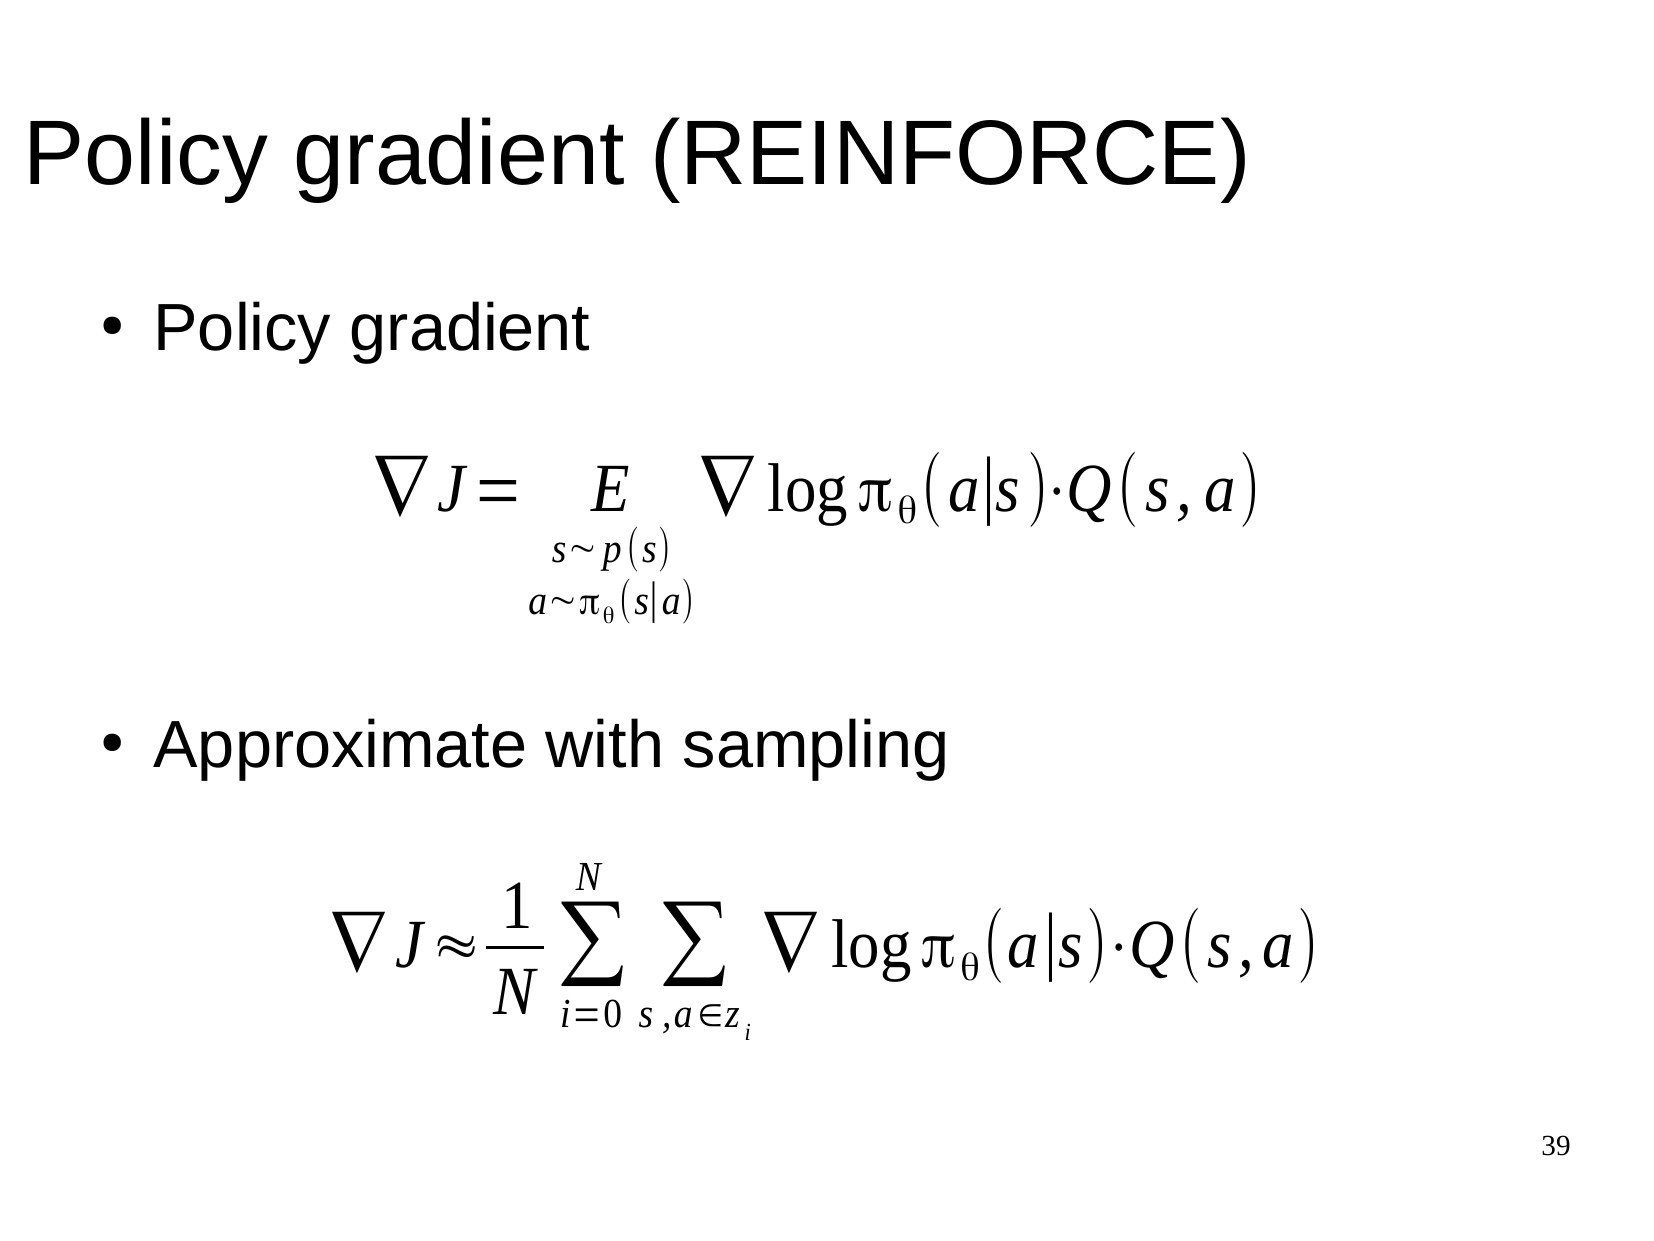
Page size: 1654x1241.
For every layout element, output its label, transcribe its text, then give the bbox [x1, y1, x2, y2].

list Policy gradient Approximate with sampling [82, 290, 1571, 1010]
chart [355, 446, 1274, 627]
chart [312, 851, 1336, 1046]
title Policy gradient (REINFORCE) [23, 49, 1512, 257]
